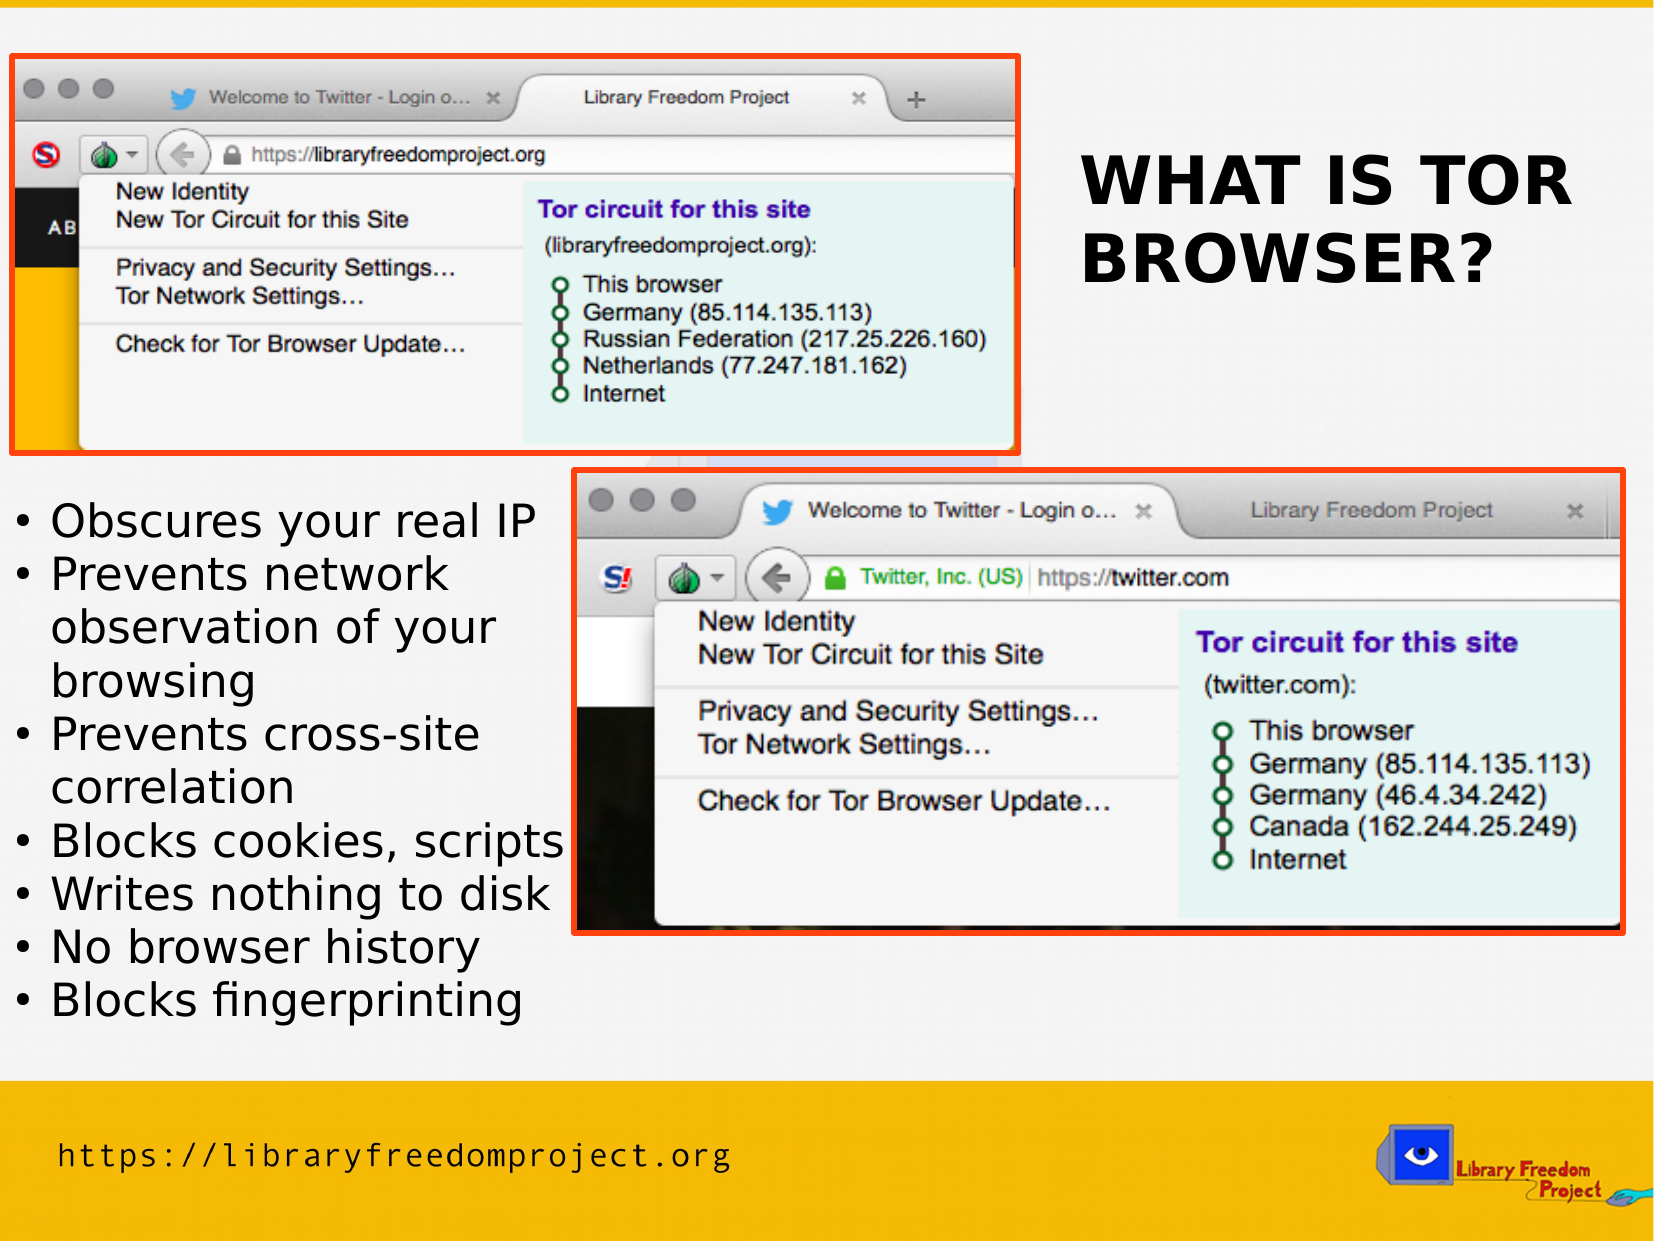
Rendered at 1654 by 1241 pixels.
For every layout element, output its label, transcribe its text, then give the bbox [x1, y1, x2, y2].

text_box WHAT IS TOR BROWSER? [1065, 135, 1606, 306]
picture [0, 0, 1654, 1241]
text_box Obscures your real IP Prevents network observation of your browsing Prevents cross-site correlation Blocks cookies, scripts Writes nothing to disk No browser history Blocks fingerprinting [0, 487, 586, 1036]
picture [577, 473, 1621, 931]
